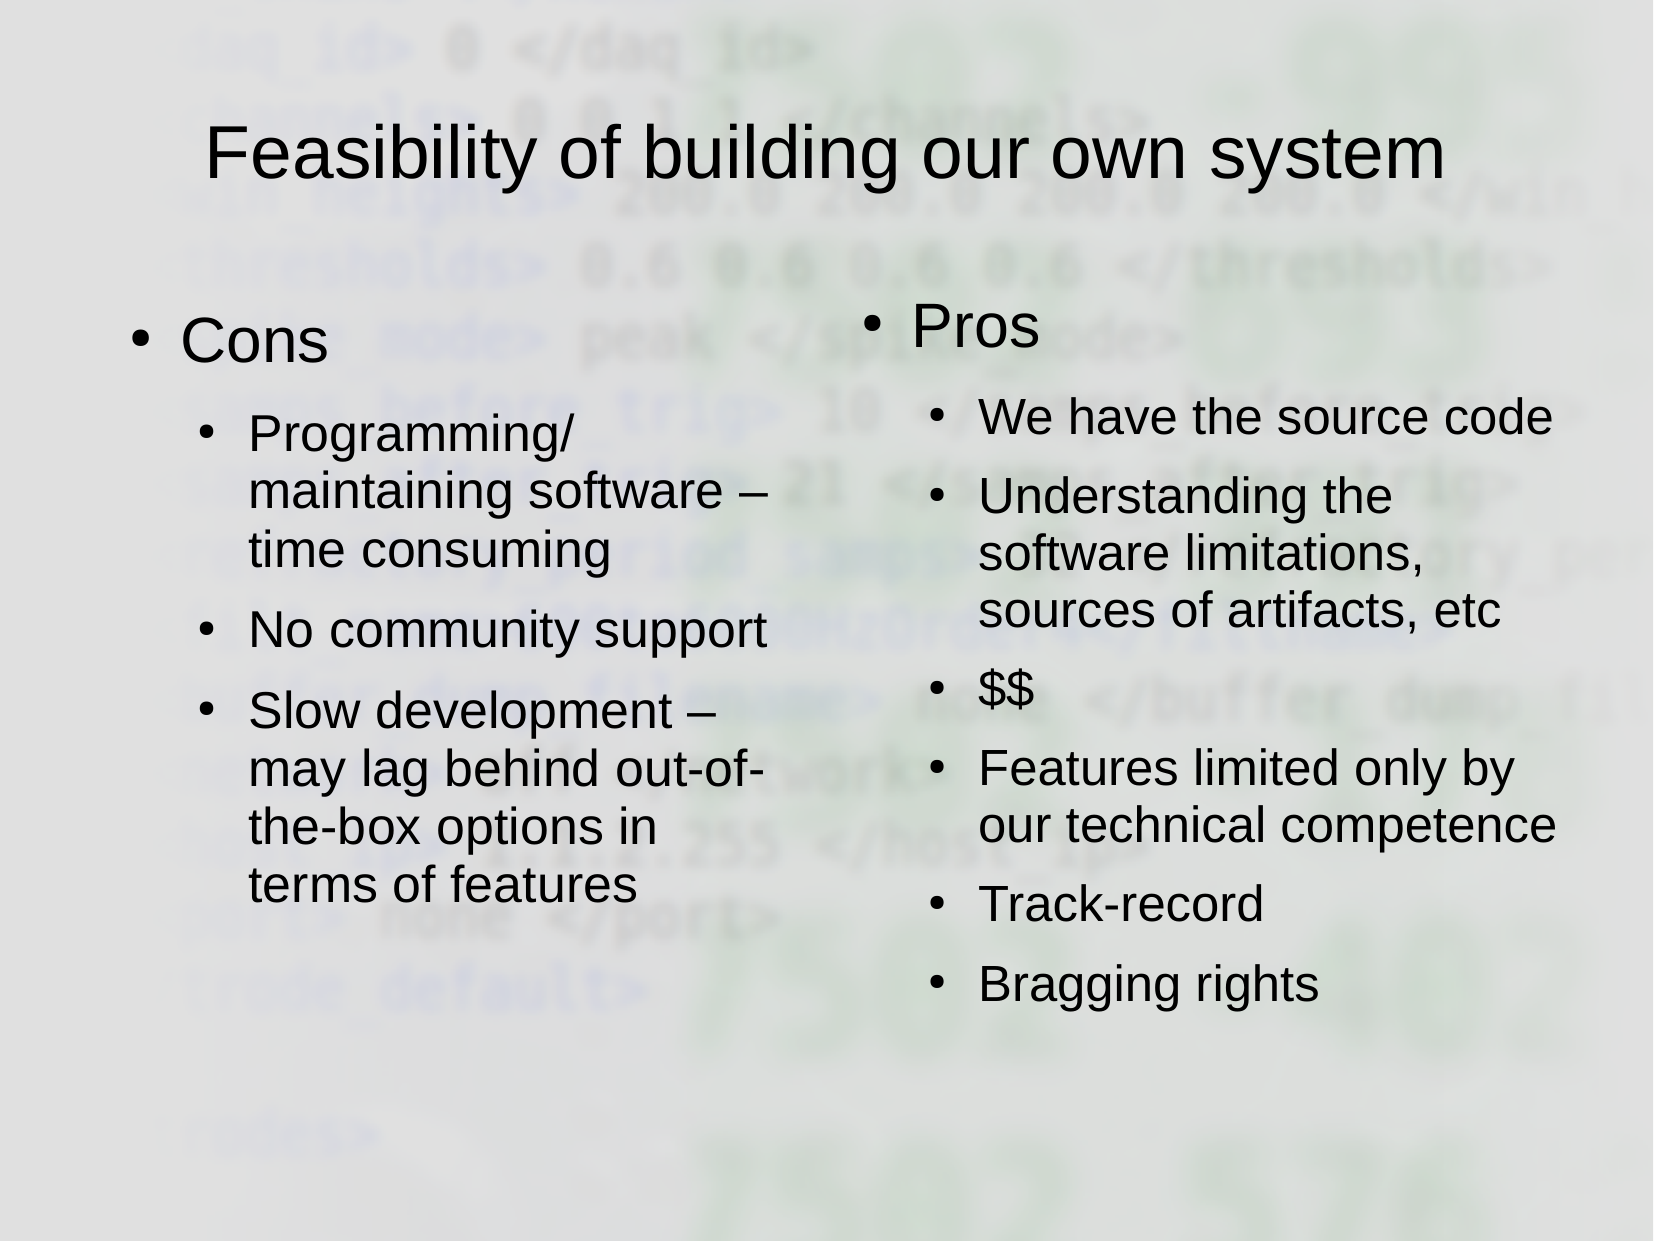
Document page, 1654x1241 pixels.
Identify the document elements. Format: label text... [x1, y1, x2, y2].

list Cons Programming/maintaining software – time consuming No community support Slow development – may lag behind out-of-the-box options in terms of features [112, 304, 780, 952]
title Feasibility of building our own system [82, 49, 1571, 257]
picture [0, 0, 1654, 1241]
list Pros We have the source code Understanding the software limitations, sources of artifacts, etc $$ Features limited only by our technical competence Track-record Bragging rights [844, 290, 1571, 1109]
